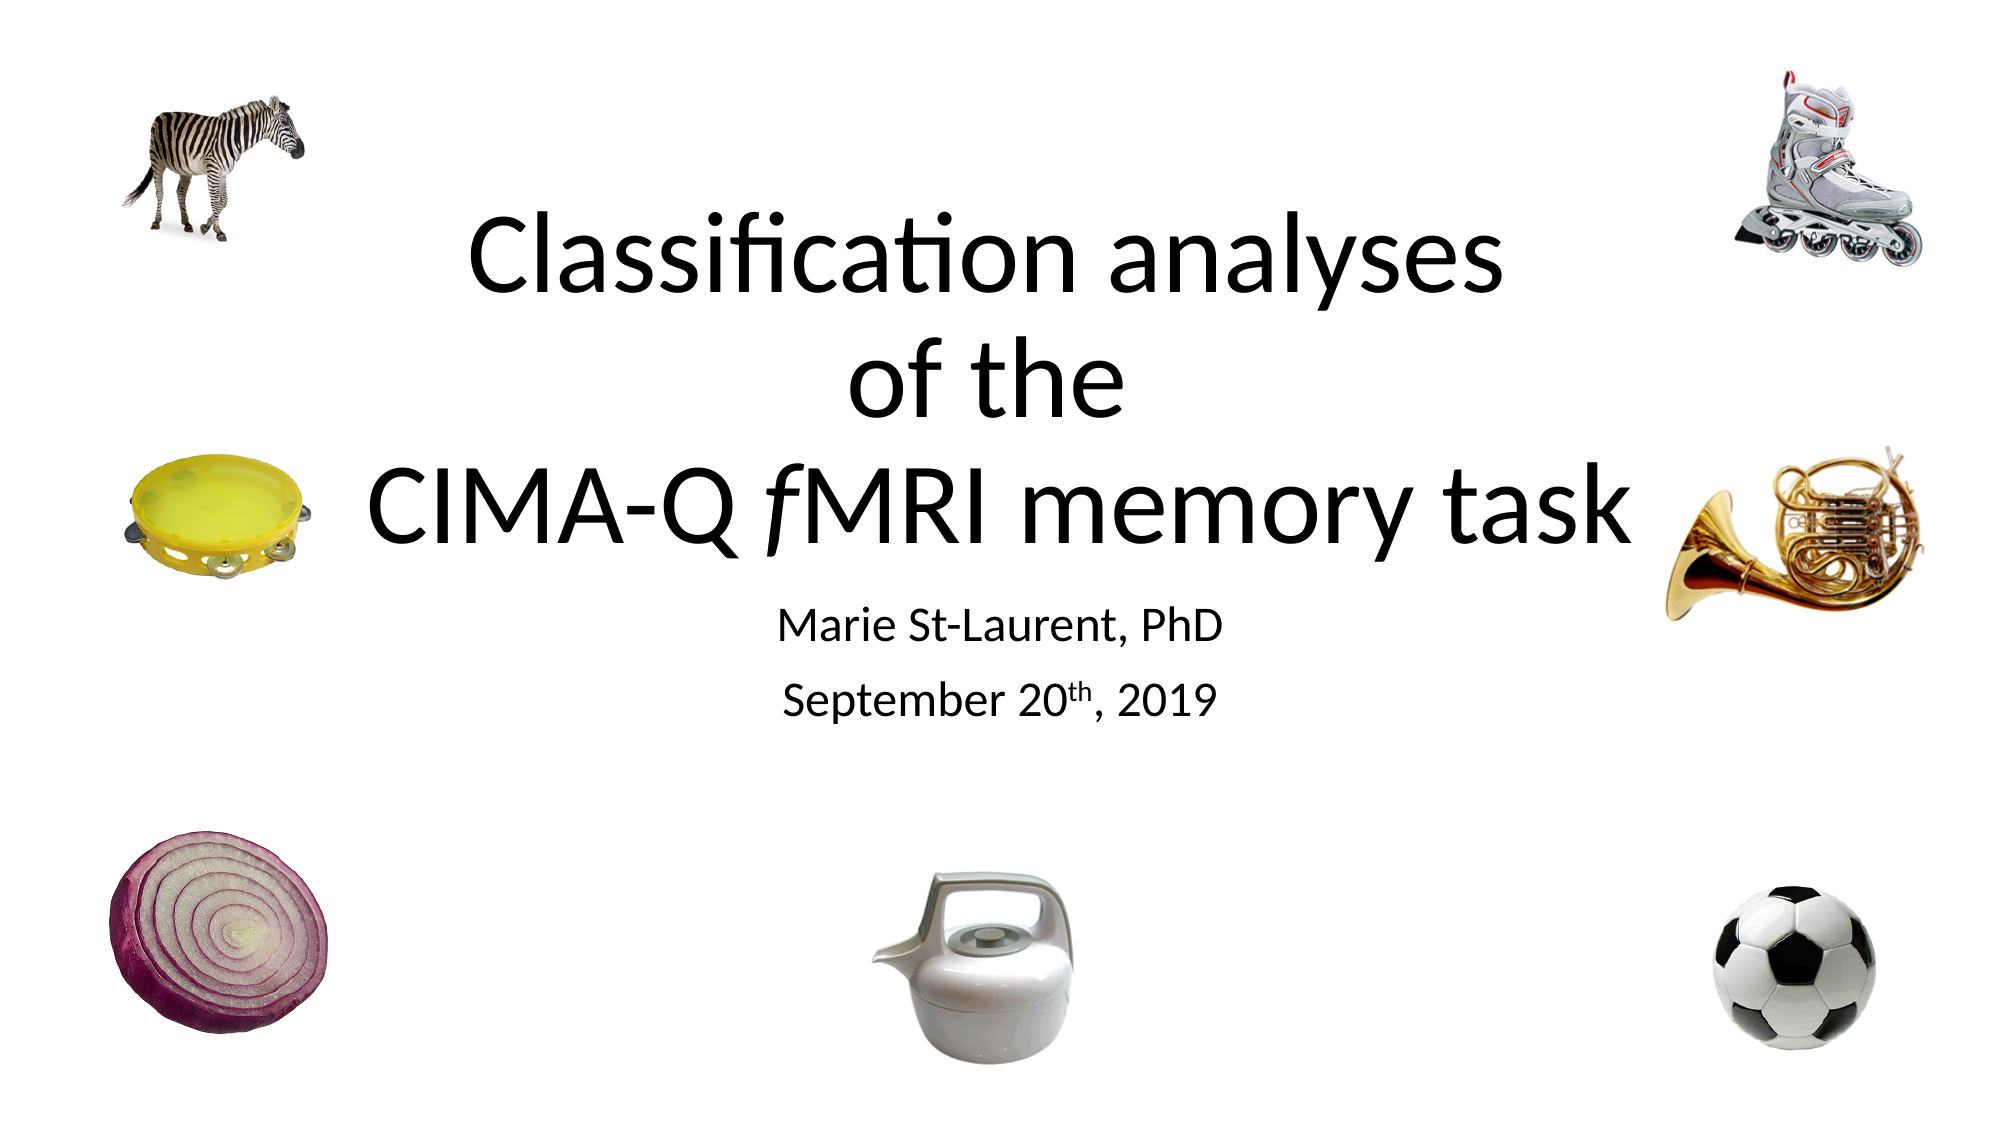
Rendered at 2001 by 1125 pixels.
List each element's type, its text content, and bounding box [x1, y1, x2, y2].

picture [1699, 43, 1951, 295]
title Classification analyses of the CIMA-Q fMRI memory task [249, 184, 1750, 576]
picture [122, 62, 319, 258]
picture [1657, 398, 1935, 677]
subtitle Marie St-Laurent, PhD September 20th, 2019 [249, 590, 1750, 863]
picture [1685, 857, 1906, 1078]
picture [95, 809, 341, 1055]
picture [852, 842, 1104, 1094]
picture [117, 416, 319, 618]
